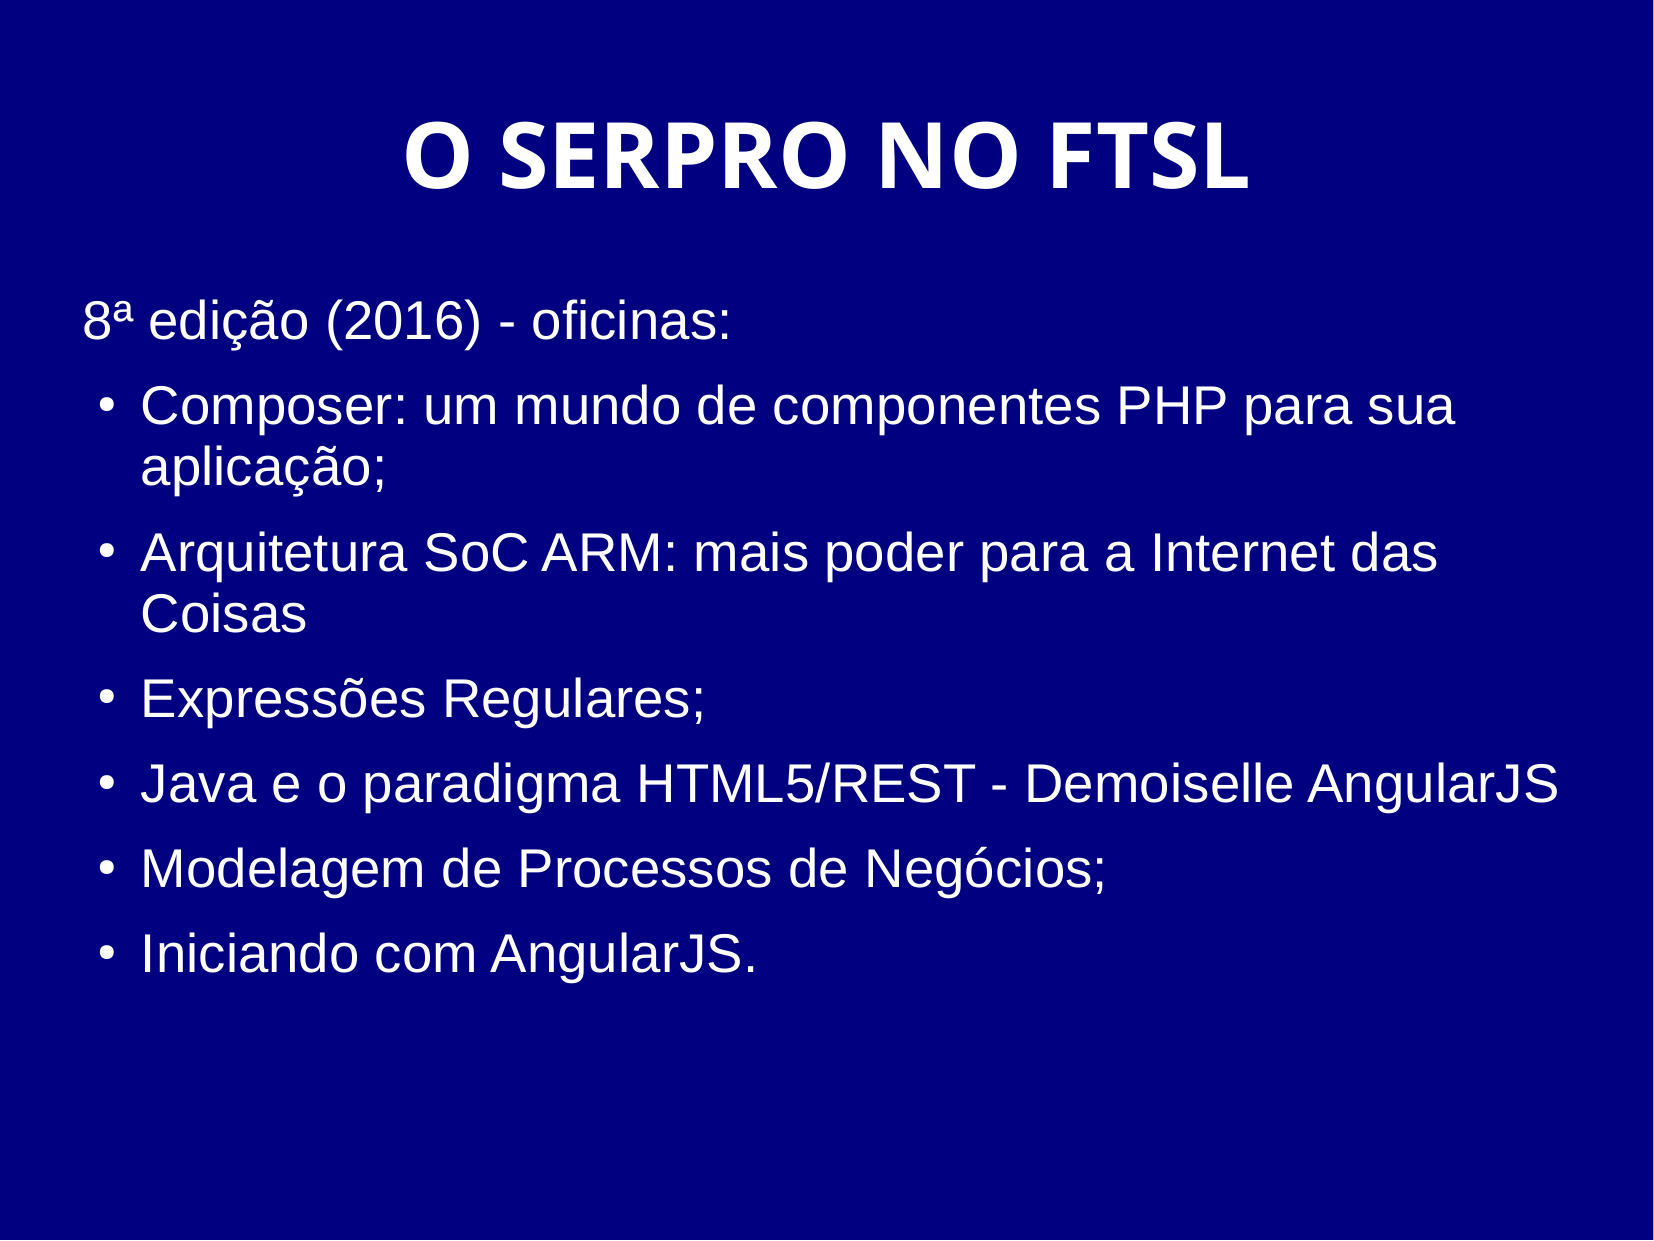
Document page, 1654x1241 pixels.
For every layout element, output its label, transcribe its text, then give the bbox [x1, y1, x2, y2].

title O SERPRO NO FTSL [82, 49, 1571, 257]
list 8ª edição (2016) - oficinas: Composer: um mundo de componentes PHP para sua aplicação; Arquitetura SoC ARM: mais poder para a Internet das Coisas Expressões Regulares; Java e o paradigma HTML5/REST - Demoiselle AngularJS Modelagem de Processos de Negócios; Iniciando com AngularJS. [82, 290, 1571, 1010]
